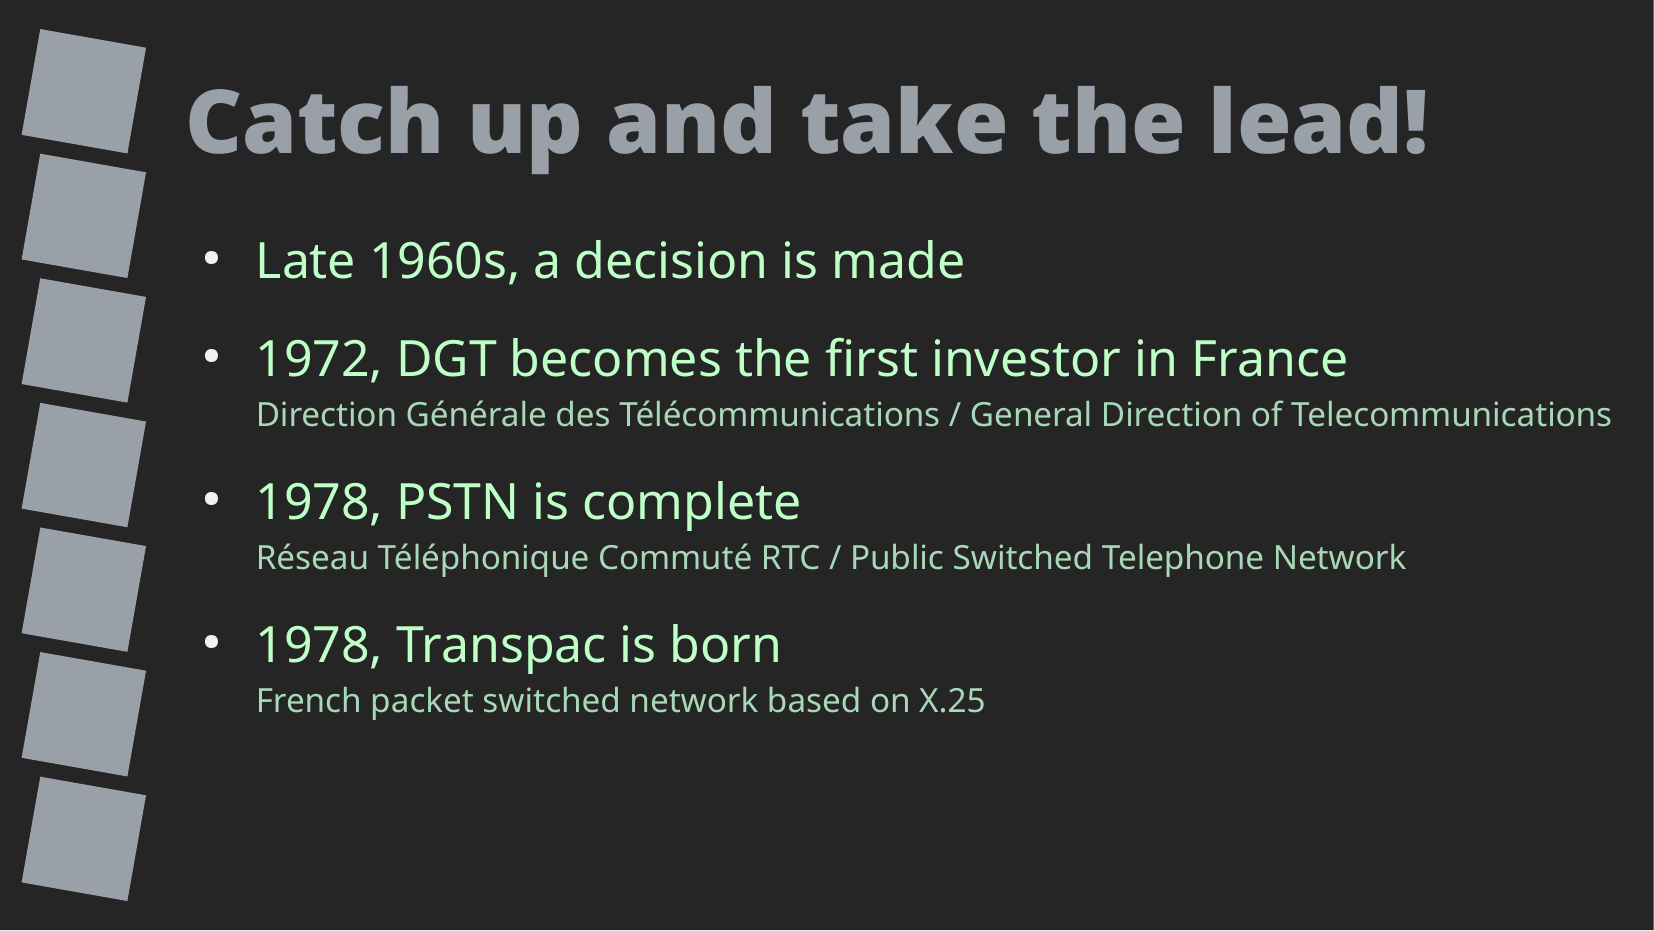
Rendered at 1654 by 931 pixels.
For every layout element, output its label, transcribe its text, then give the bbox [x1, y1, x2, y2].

title Catch up and take the lead! [184, 59, 1654, 154]
list Late 1960s, a decision is made 1972, DGT becomes the first investor in France Direction Générale des Télécommunications / General Direction of Telecommunications 1978, PSTN is complete Réseau Téléphonique Commuté RTC / Public Switched Telephone Network 1978, Transpac is born French packet switched network based on X.25 [184, 225, 1636, 901]
